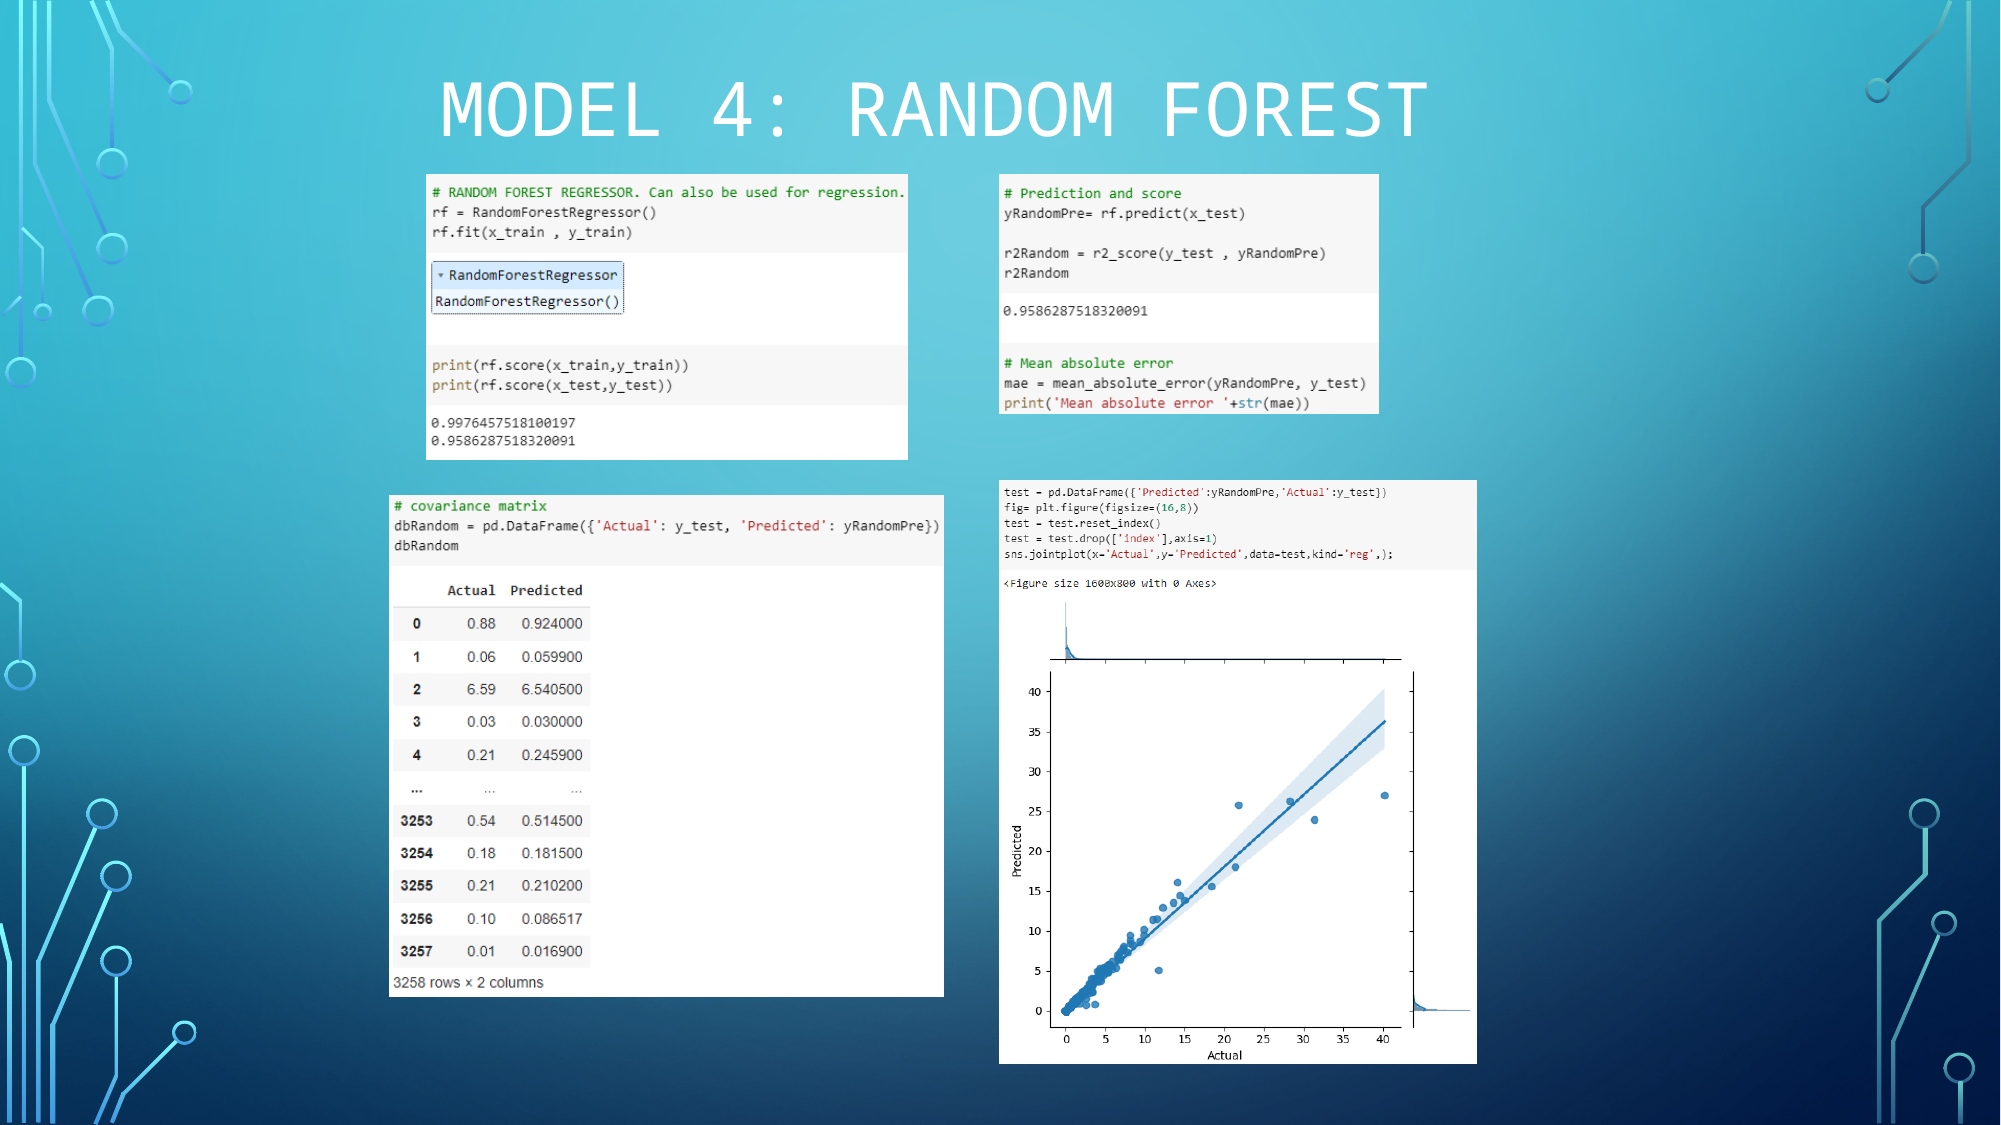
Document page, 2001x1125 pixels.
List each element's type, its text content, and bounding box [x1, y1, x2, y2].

picture [999, 480, 1477, 1064]
picture [389, 495, 944, 997]
text_box Model 4: random forest [425, 9, 1551, 215]
picture [999, 175, 1379, 414]
picture [426, 215, 908, 460]
